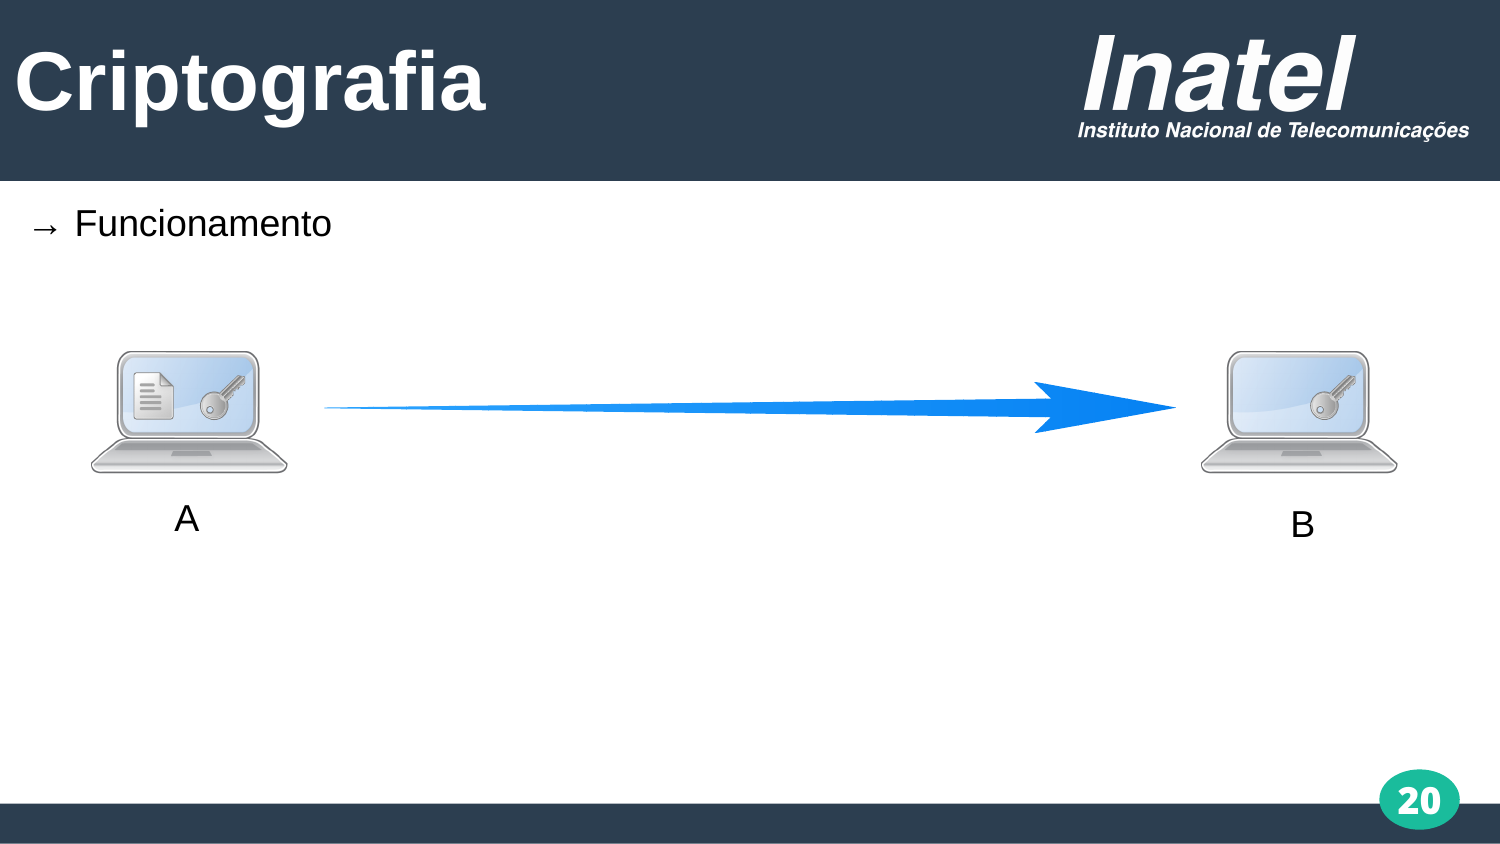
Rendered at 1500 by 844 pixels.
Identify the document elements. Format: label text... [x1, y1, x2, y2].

picture [82, 342, 296, 482]
text_box Criptografia [0, 27, 1063, 136]
text_box → Funcionamento [11, 194, 1477, 336]
text_box A [159, 490, 215, 547]
picture [1078, 35, 1469, 142]
picture [308, 342, 1406, 482]
text_box B [1275, 496, 1331, 553]
